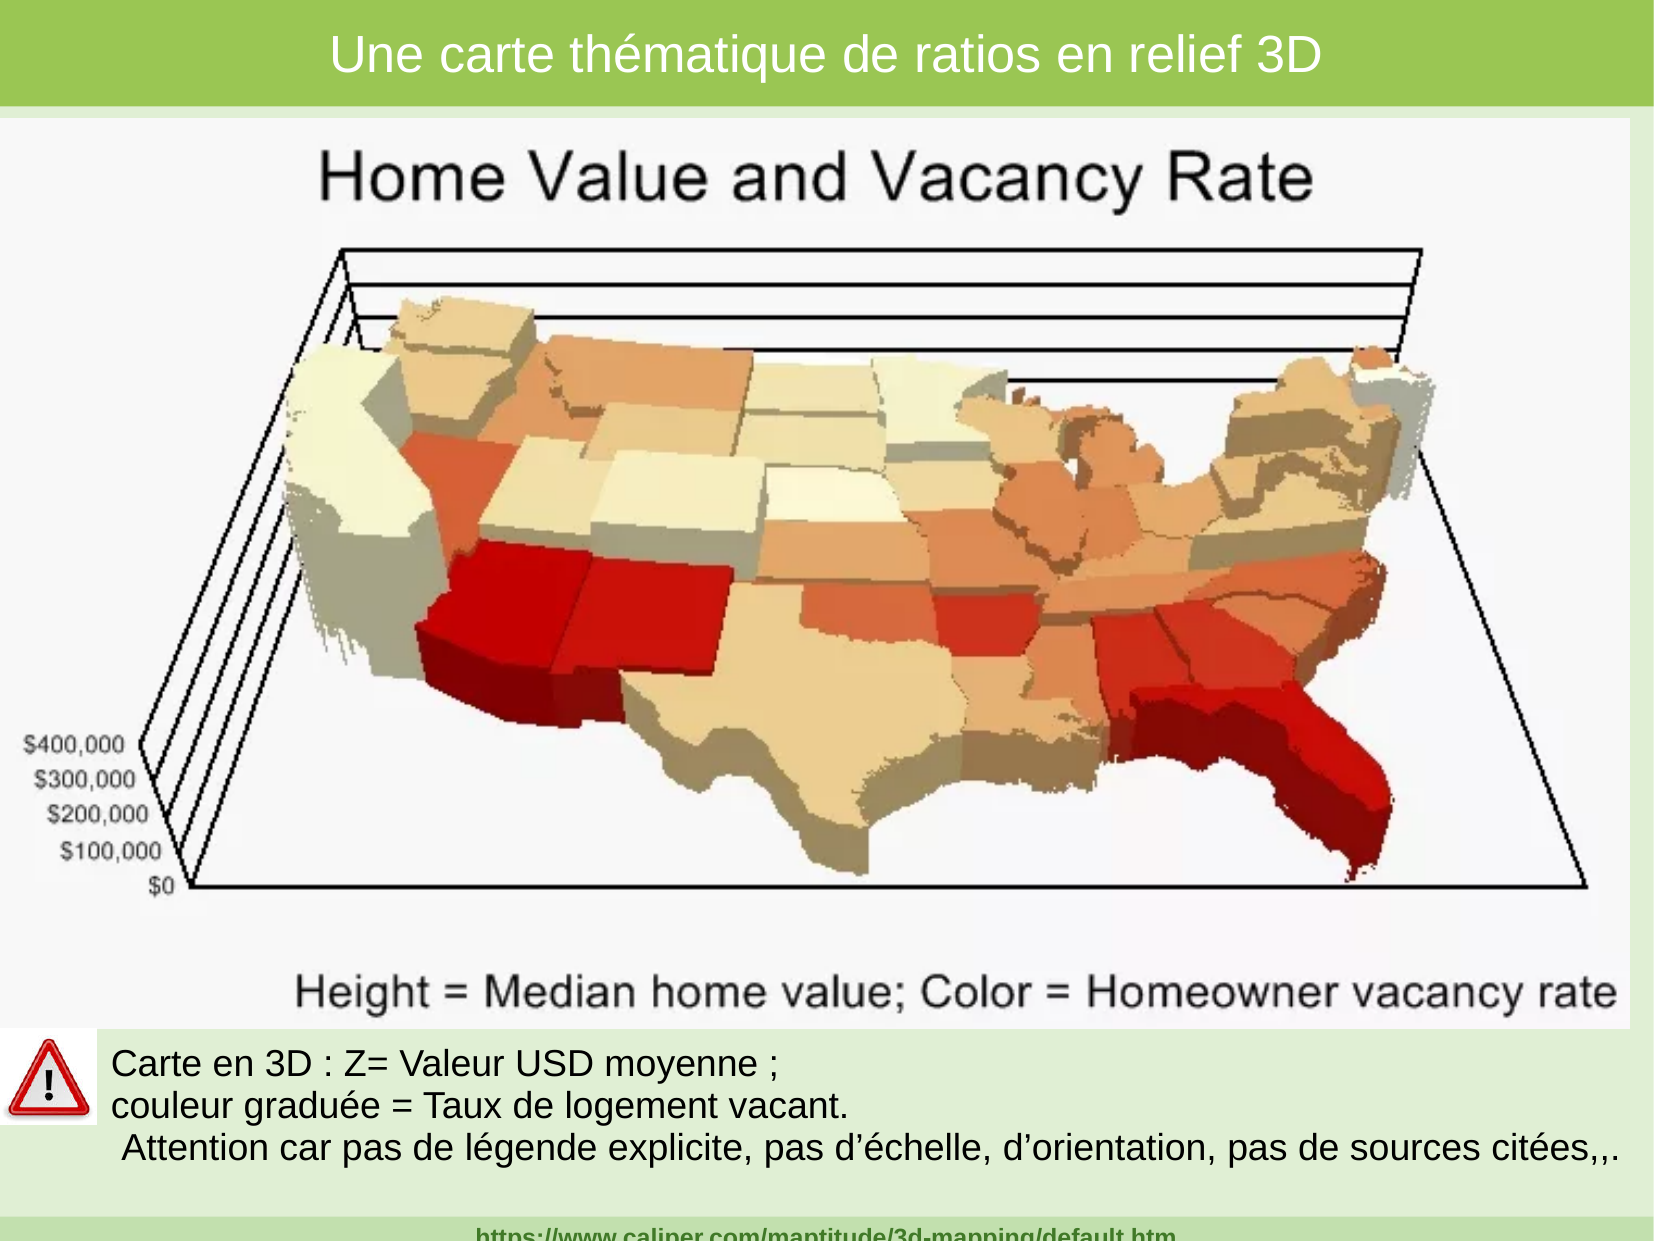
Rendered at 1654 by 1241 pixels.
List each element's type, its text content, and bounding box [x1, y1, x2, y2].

text_box https://www.caliper.com/maptitude/3d-mapping/default.htm [0, 1216, 1654, 1241]
text_box Carte en 3D : Z= Valeur USD moyenne ; couleur graduée = Taux de logement vacant. Attention car pas de légende explicite, pas d’échelle, d’orientation, pas de sources citées,,. [96, 1035, 1654, 1176]
picture [0, 118, 1630, 1125]
title Une carte thématique de ratios en relief 3D [82, 0, 1571, 113]
